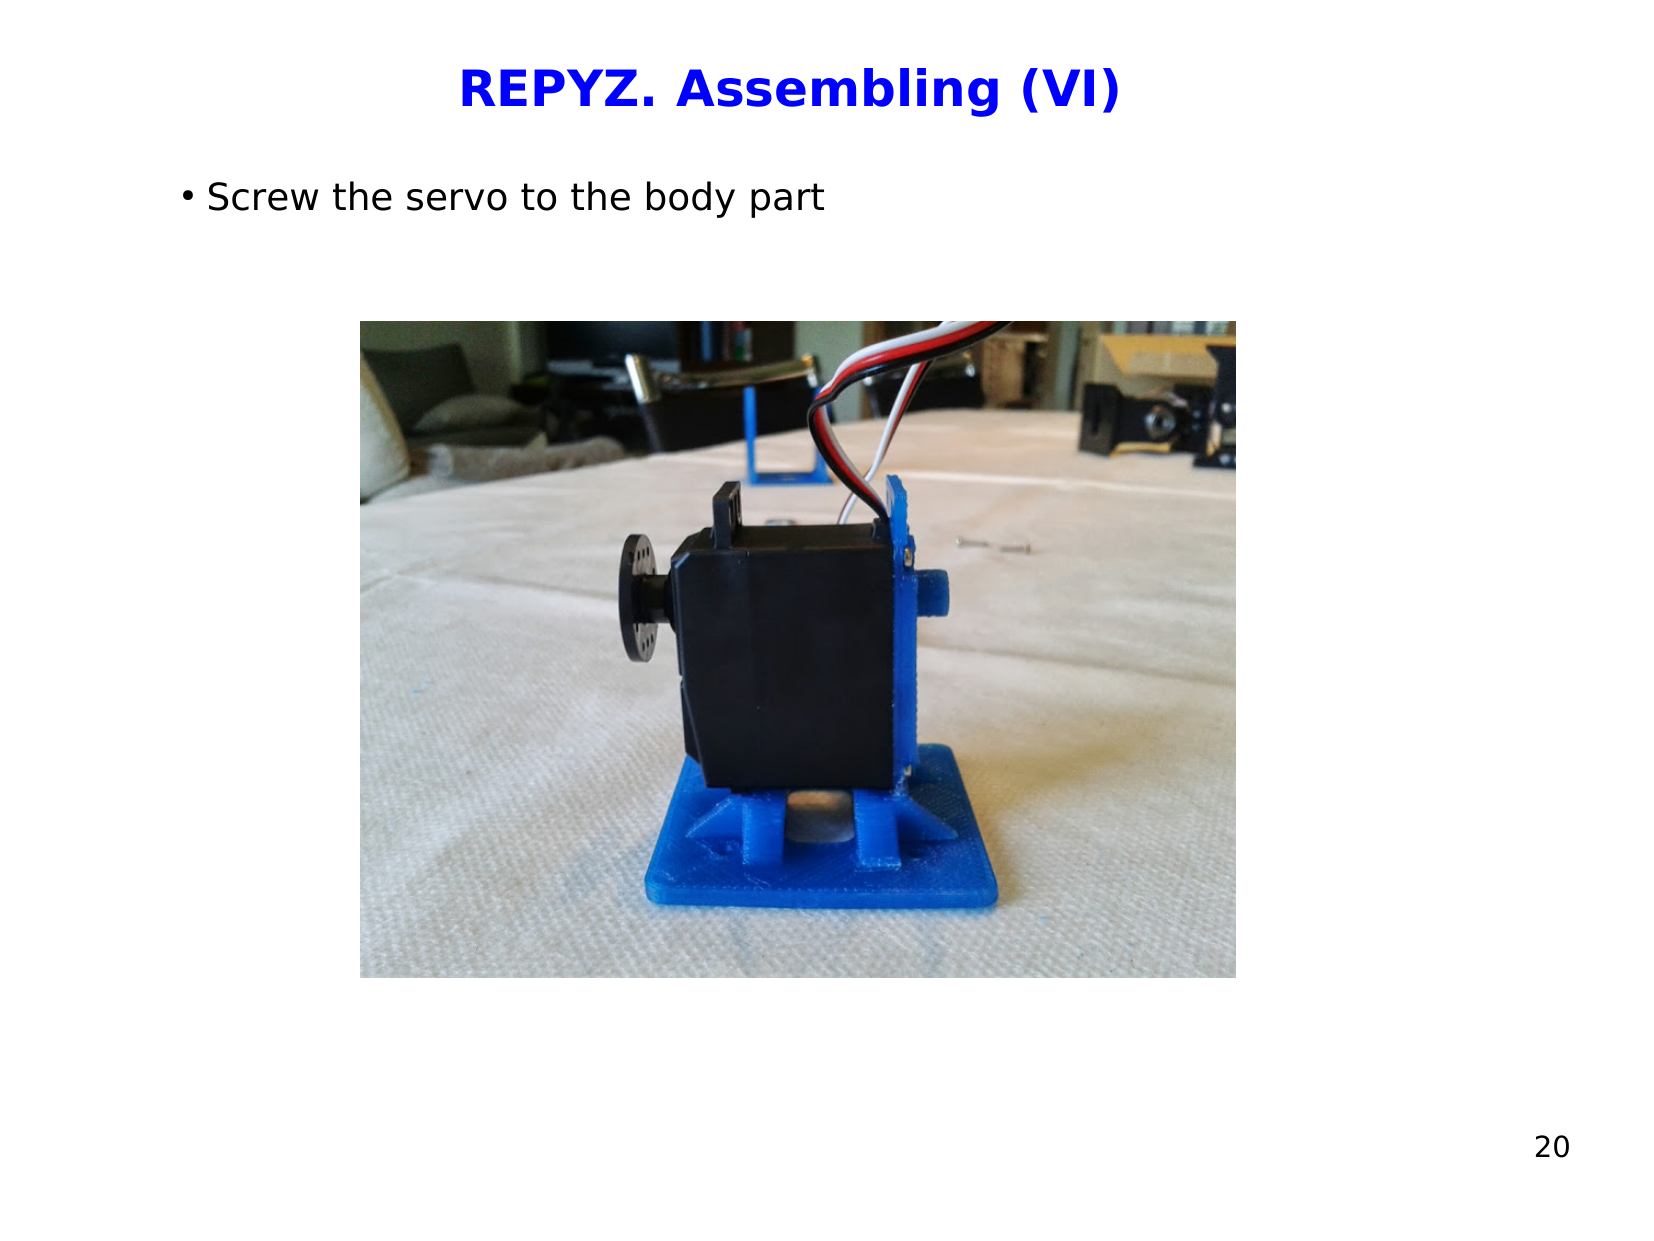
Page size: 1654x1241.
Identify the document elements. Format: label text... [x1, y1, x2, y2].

text_box REPYZ. Assembling (VI) [443, 52, 1156, 126]
text_box Screw the servo to the body part [166, 168, 1263, 227]
picture [360, 321, 1236, 978]
